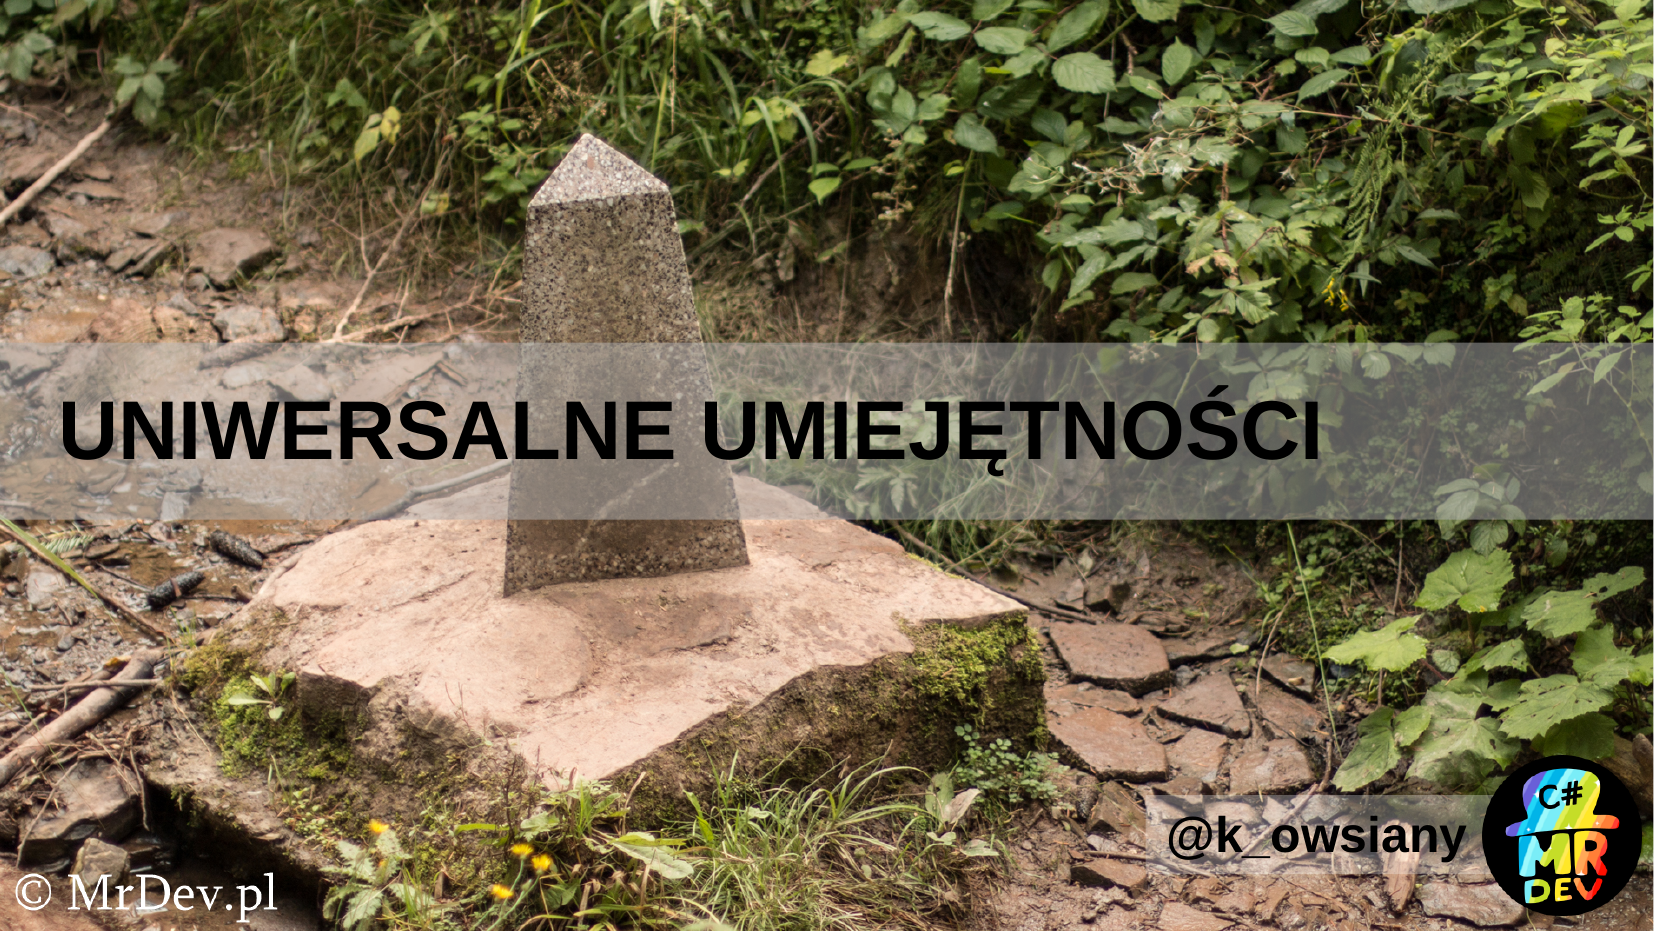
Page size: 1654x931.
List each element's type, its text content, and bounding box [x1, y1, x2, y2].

text_box UNIWERSALNE UMIEJĘTNOŚCI [0, 342, 1654, 520]
text_box @k_owsiany [1145, 795, 1482, 875]
picture [0, 520, 1654, 931]
picture [0, 0, 1654, 342]
